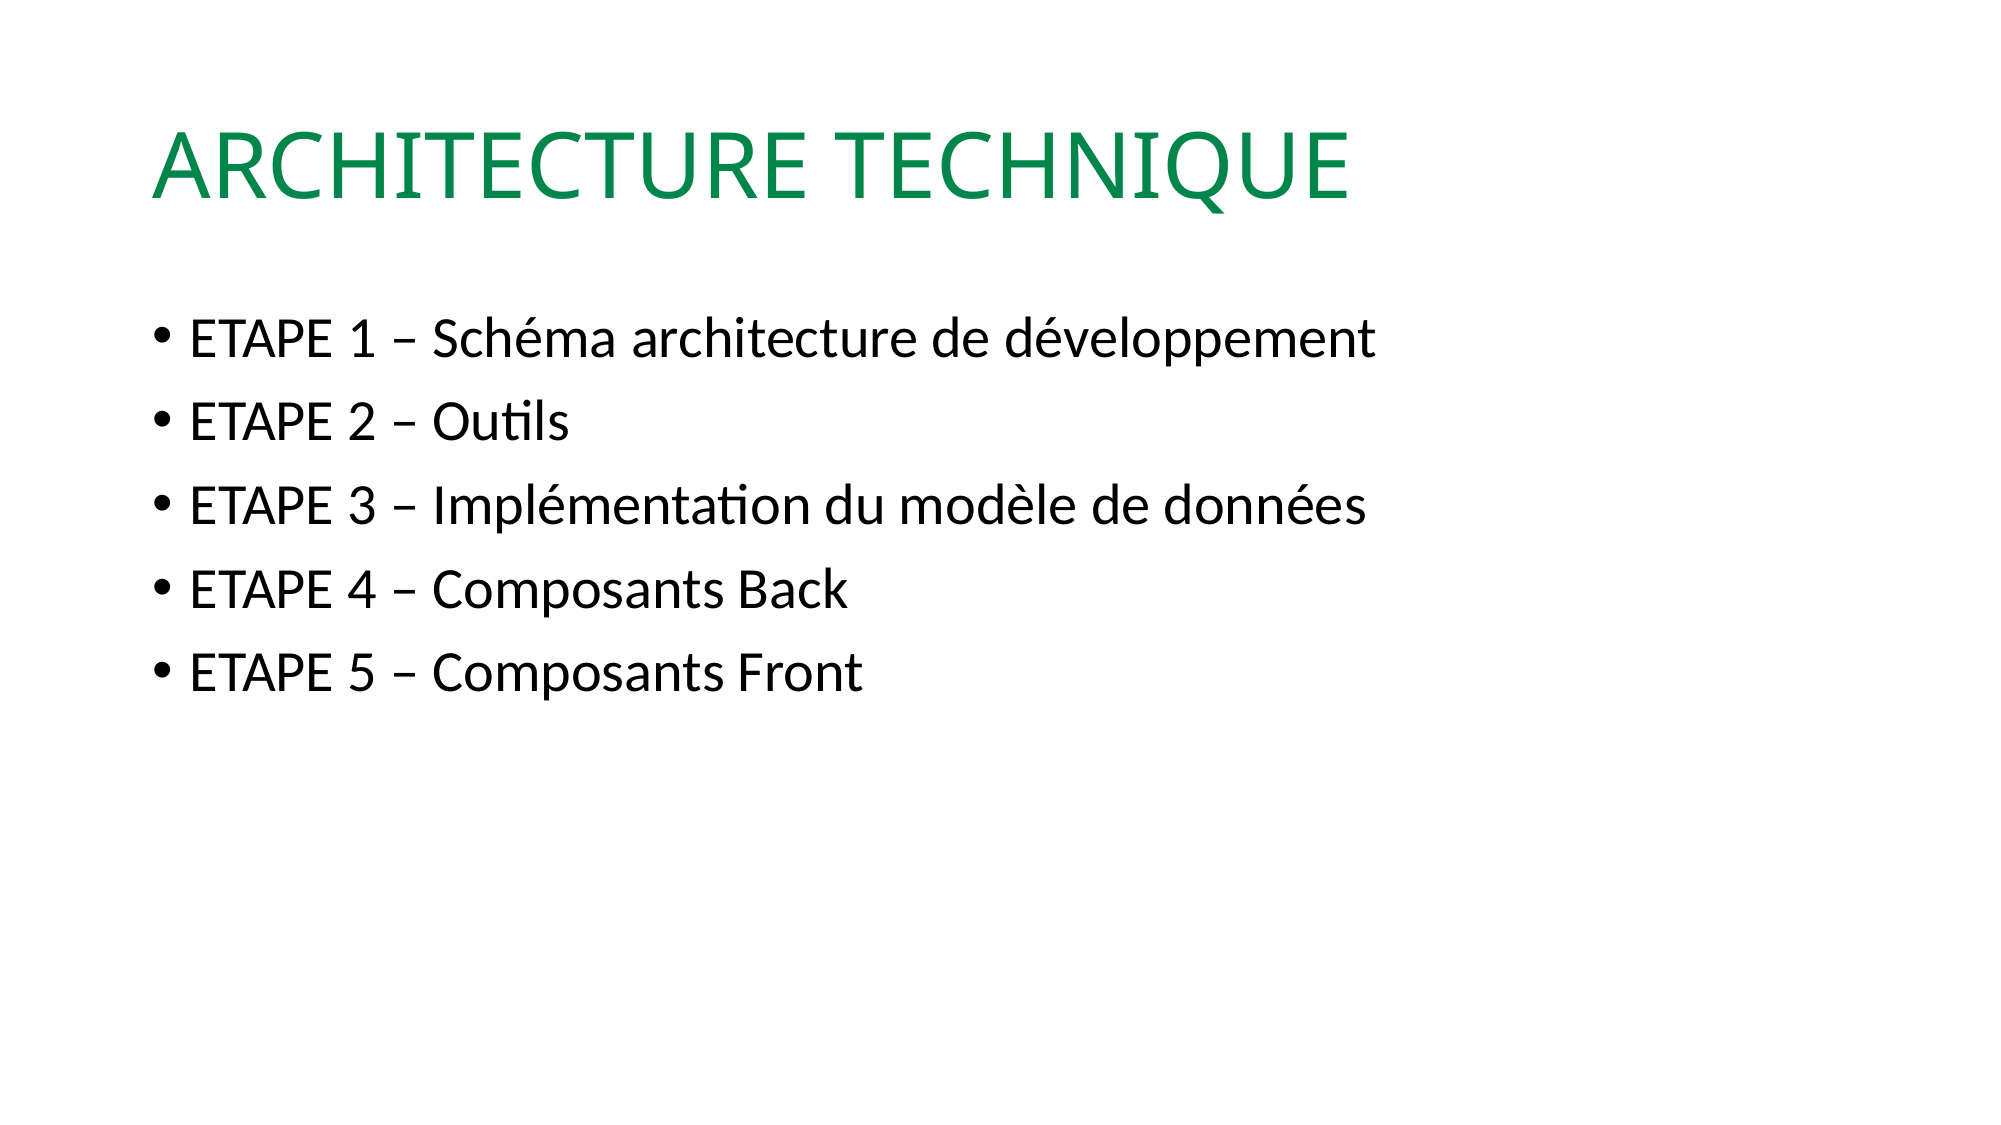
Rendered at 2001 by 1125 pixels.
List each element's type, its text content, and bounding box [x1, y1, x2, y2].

title ARCHITECTURE TECHNIQUE [137, 59, 1863, 278]
list ETAPE 1 – Schéma architecture de développement ETAPE 2 – Outils ETAPE 3 – Implémentation du modèle de données ETAPE 4 – Composants Back ETAPE 5 – Composants Front [137, 299, 1863, 1014]
